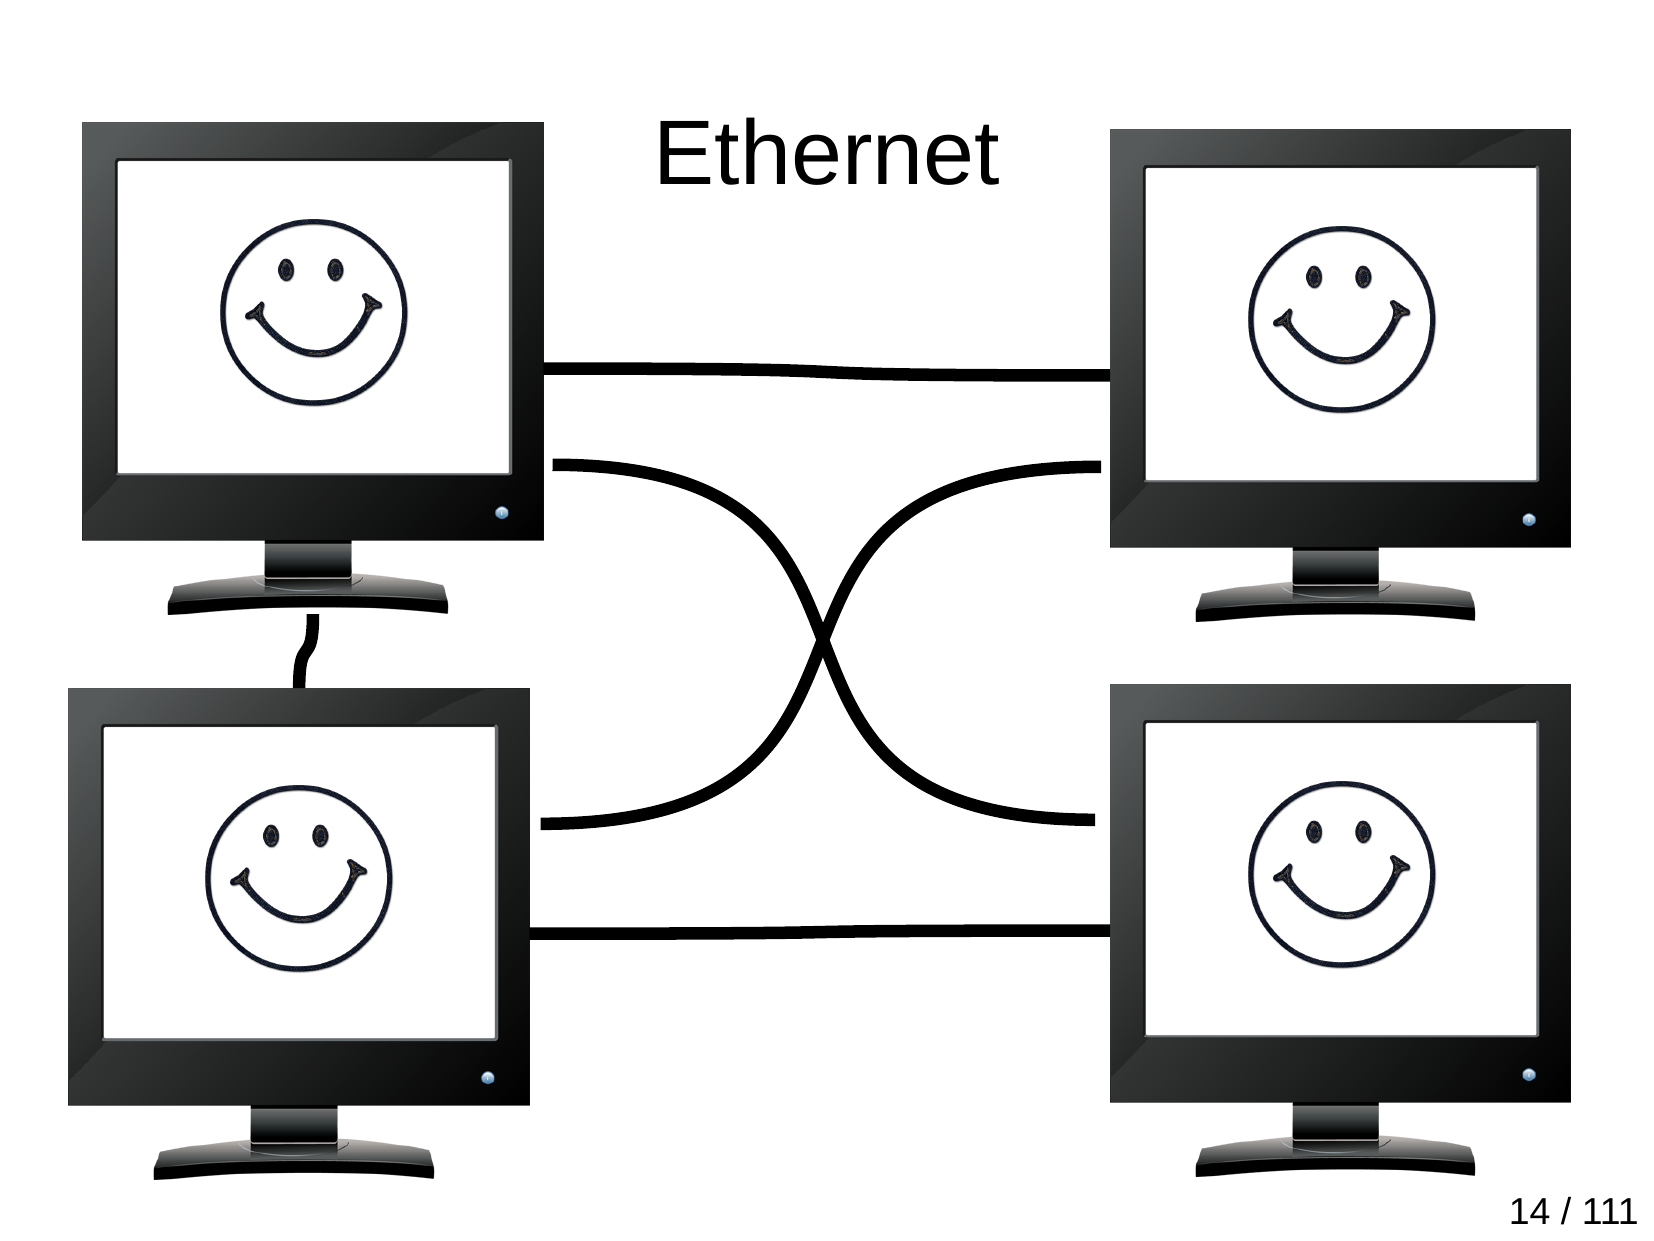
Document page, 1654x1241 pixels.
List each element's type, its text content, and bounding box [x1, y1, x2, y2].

picture [82, 122, 544, 615]
text_box [1181, 727, 1489, 964]
title Ethernet [82, 49, 1571, 257]
picture [1110, 129, 1571, 622]
picture [68, 688, 530, 1180]
text_box [1181, 172, 1489, 409]
text_box <number> / 111 [1380, 1183, 1654, 1241]
picture [1110, 684, 1571, 1177]
text_box [153, 165, 461, 402]
text_box [139, 730, 447, 967]
